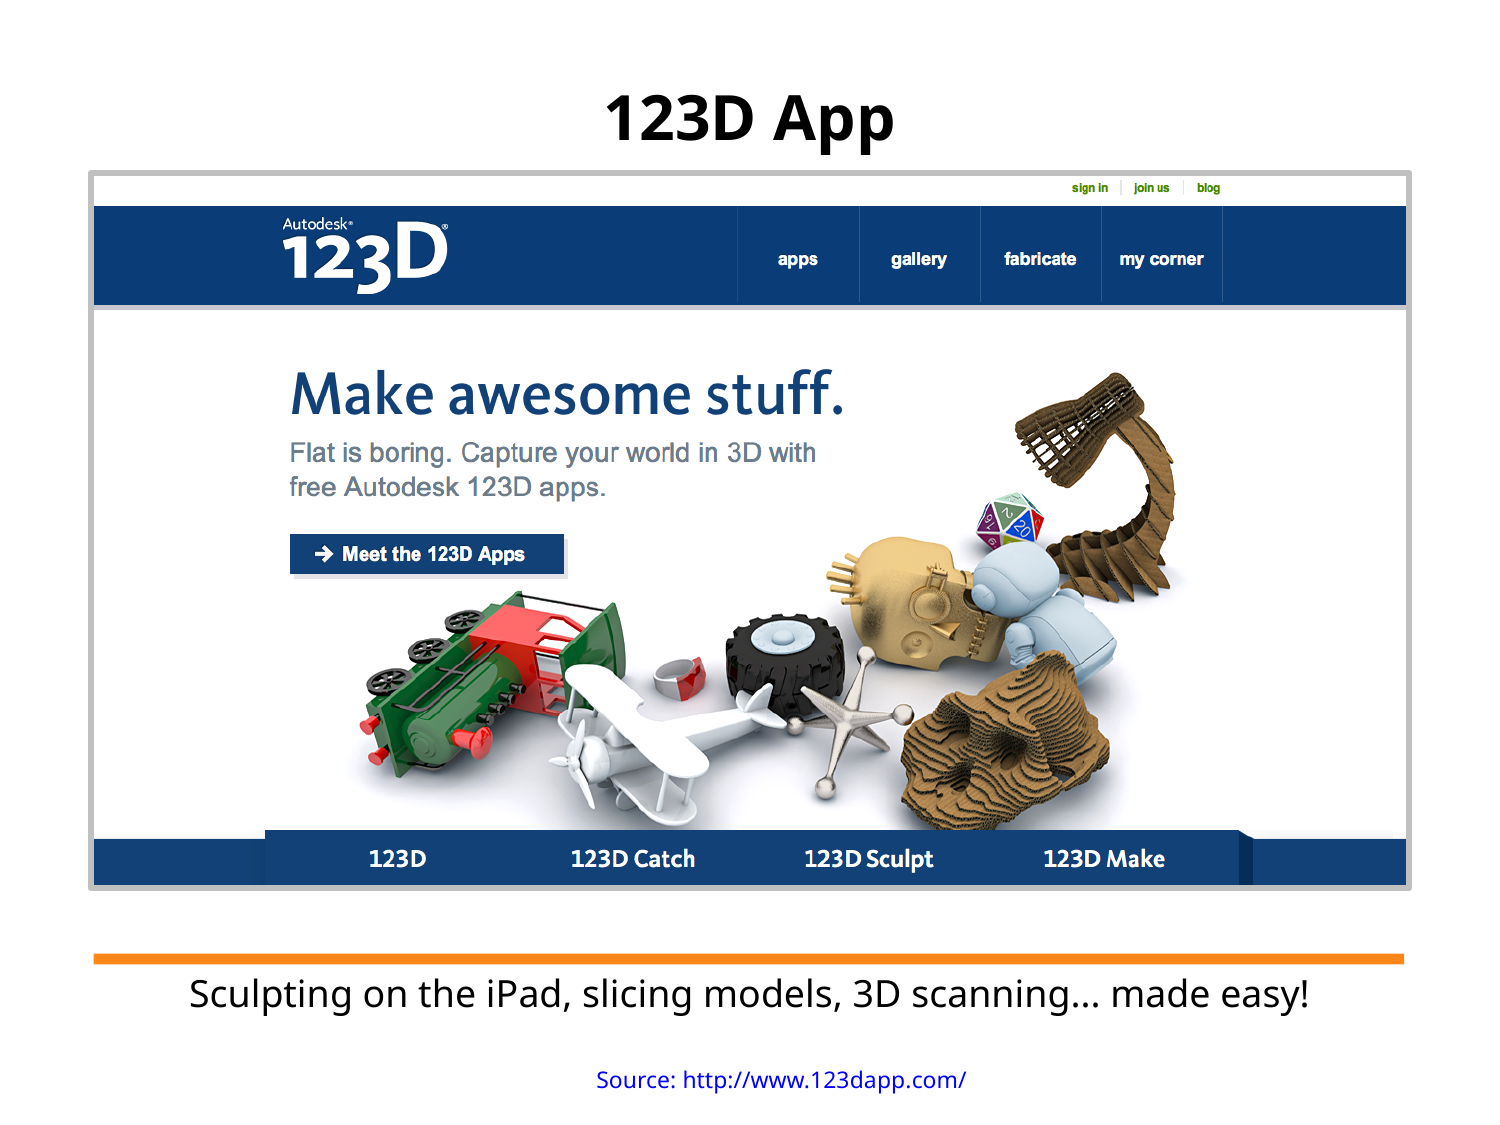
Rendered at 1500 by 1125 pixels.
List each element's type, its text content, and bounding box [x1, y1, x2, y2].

picture [0, 0, 1500, 1125]
title 123D App [75, 44, 1426, 188]
text_box Sculpting on the iPad, slicing models, 3D scanning... made easy! [125, 960, 1375, 1020]
text_box Source: http://www.123dapp.com/ [581, 1056, 919, 1098]
